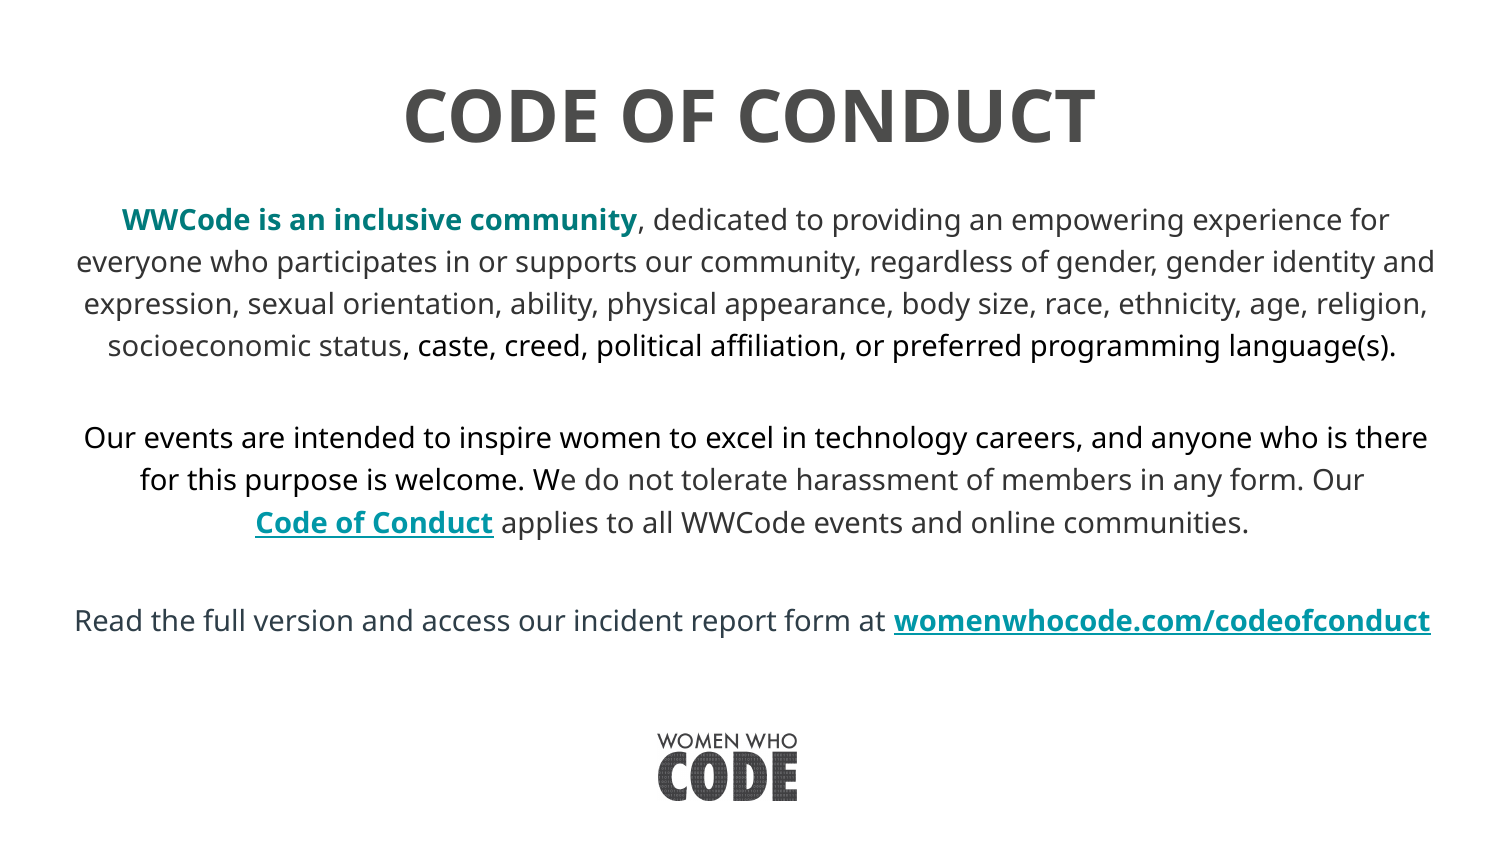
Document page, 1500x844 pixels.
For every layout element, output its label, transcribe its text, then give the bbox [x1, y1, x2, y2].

picture [657, 732, 797, 801]
text_box CODE OF CONDUCT [0, 24, 1500, 173]
text_box WWCode is an inclusive community, dedicated to providing an empowering experience for everyone who participates in or supports our community, regardless of gender, gender identity and expression, sexual orientation, ability, physical appearance, body size, race, ethnicity, age, religion, socioeconomic status, caste, creed, political affiliation, or preferred programming language(s). Our events are intended to inspire women to excel in technology careers, and anyone who is there for this purpose is welcome. We do not tolerate harassment of members in any form. Our Code of Conduct applies to all WWCode events and online communities. Read the full version and access our incident report form at womenwhocode.com/codeofconduct [56, 173, 1457, 722]
